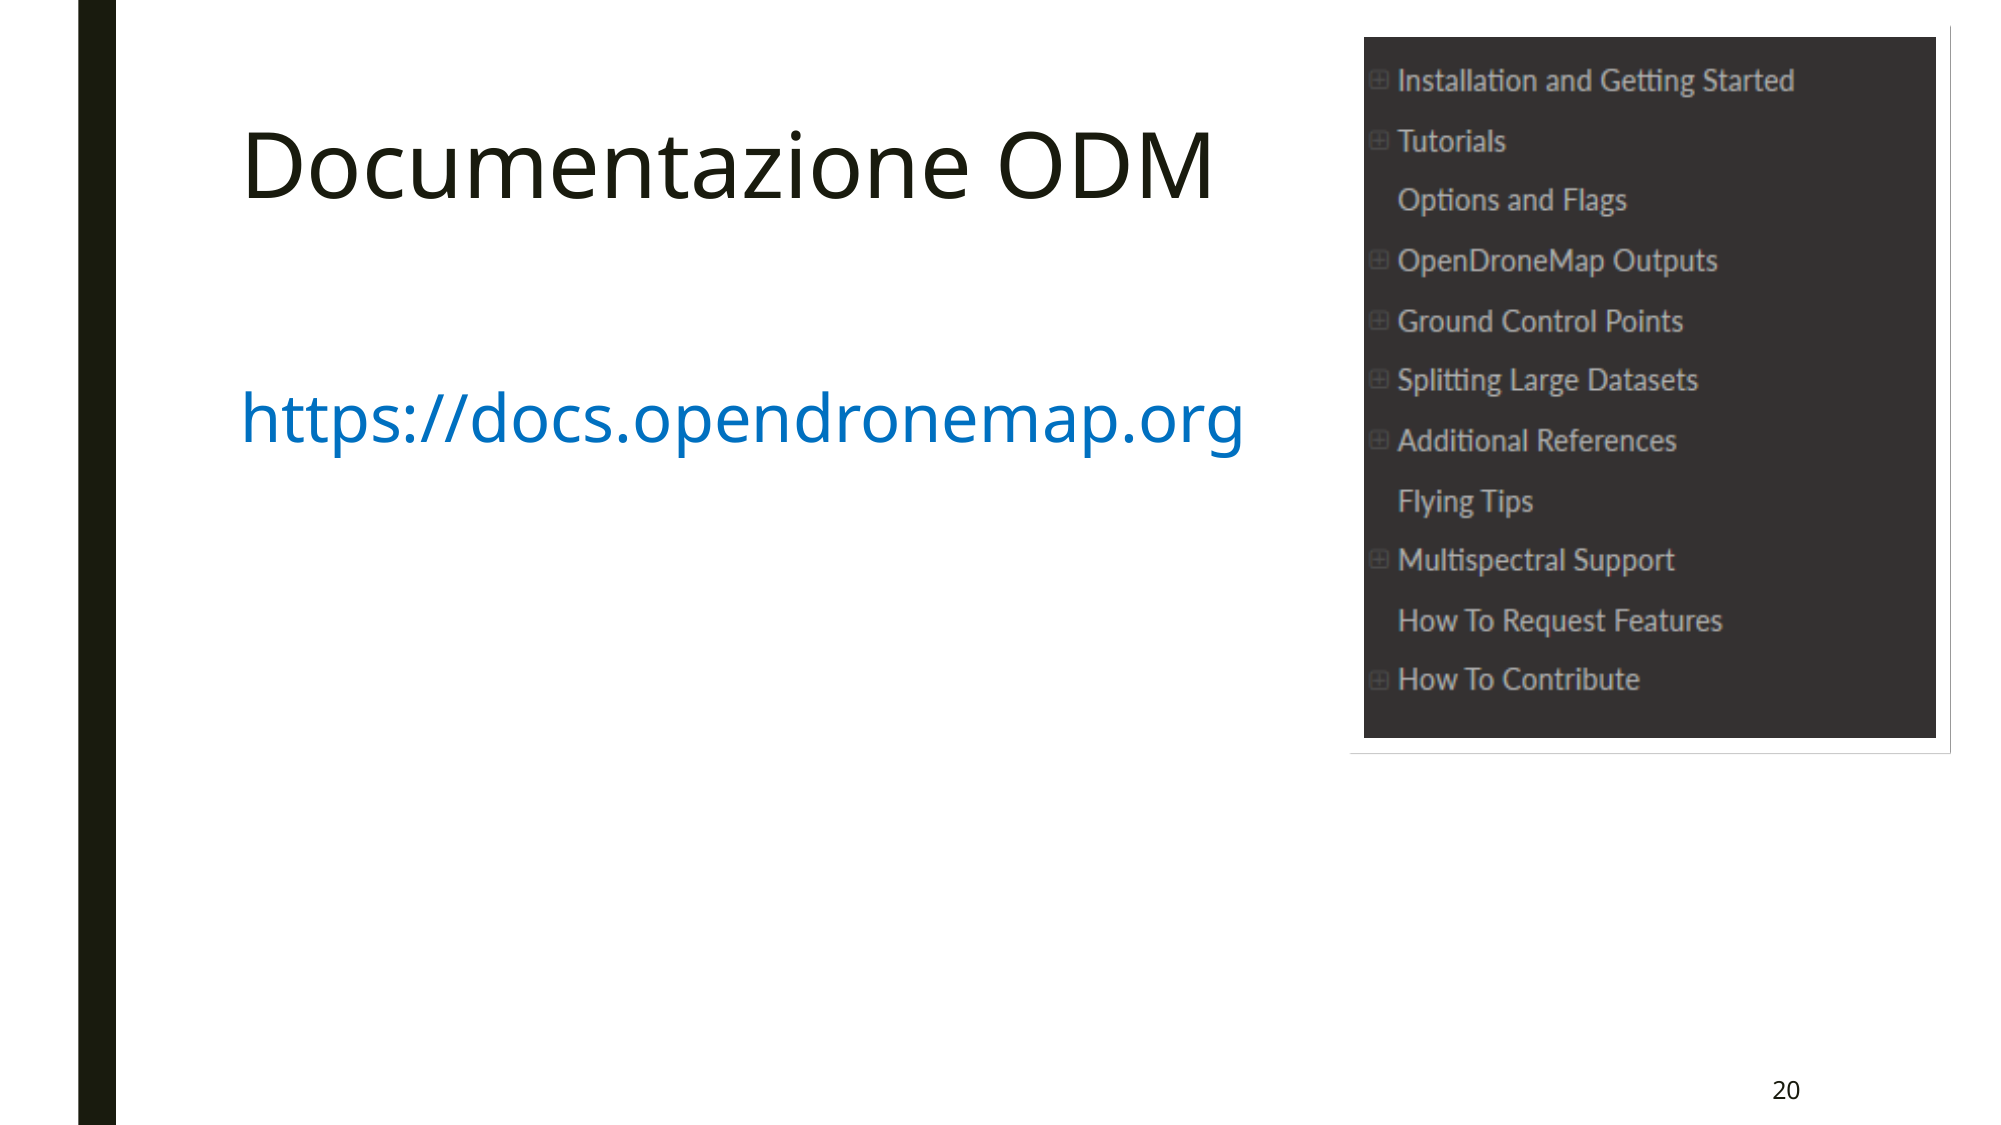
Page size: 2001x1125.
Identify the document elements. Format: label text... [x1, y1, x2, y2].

title Documentazione ODM [225, 112, 1329, 357]
list https://docs.opendronemap.org [225, 375, 1800, 963]
picture [1363, 37, 1936, 739]
slide_number <number> [1553, 1058, 1816, 1125]
